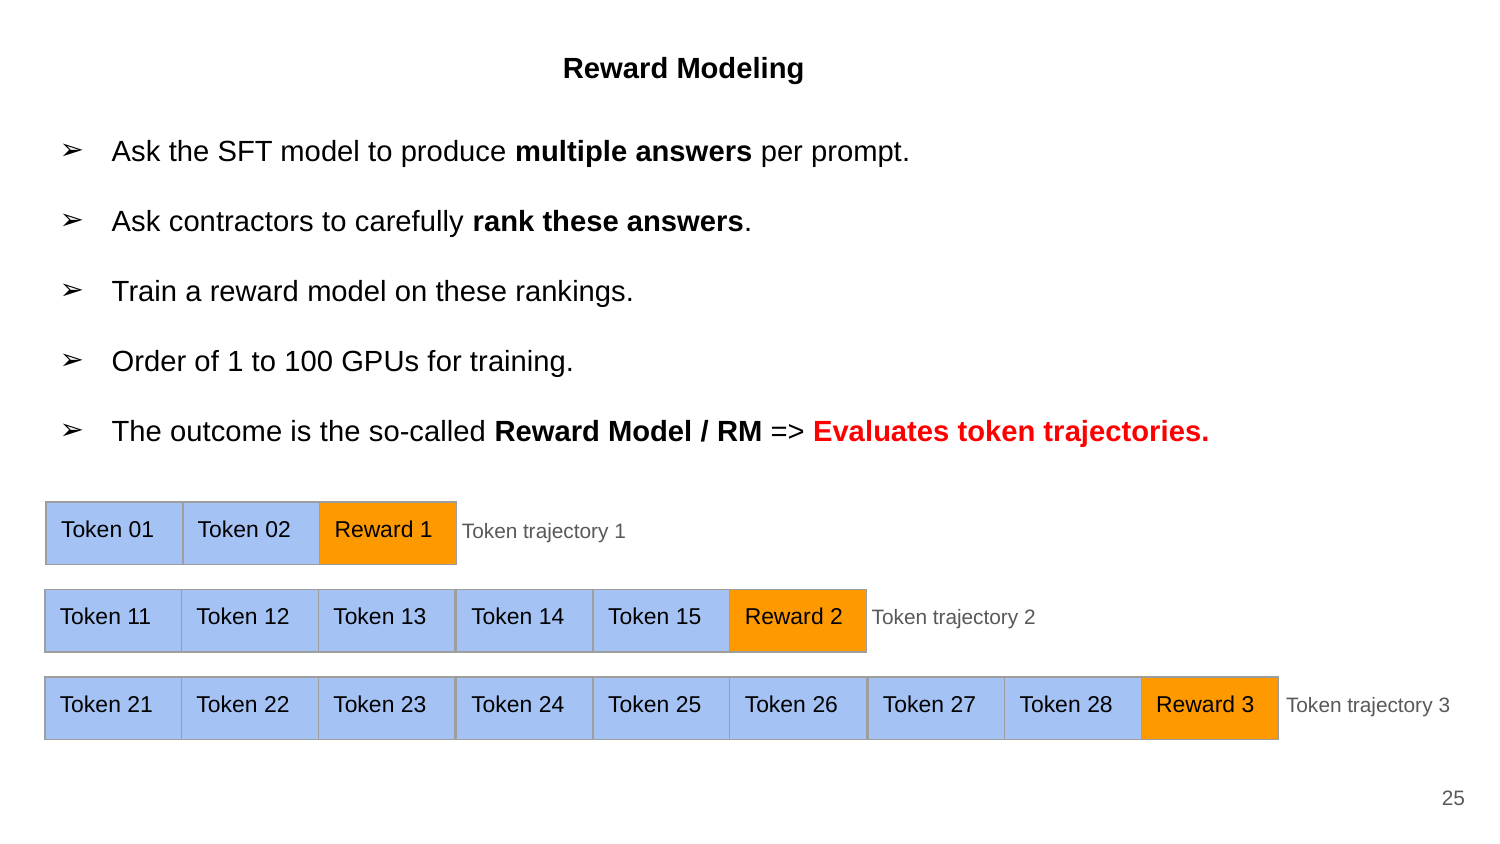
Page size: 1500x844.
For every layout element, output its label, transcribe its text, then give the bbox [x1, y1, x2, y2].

table_header Reward 1 [320, 503, 456, 564]
table_header Token 02 [184, 503, 319, 564]
table_header Token 22 [182, 678, 318, 739]
table_header Token 12 [182, 590, 318, 651]
slide_number <number> [1389, 764, 1480, 830]
table_header Reward 3 [1142, 678, 1277, 739]
table_header Token 24 [457, 678, 592, 739]
text_box Token trajectory 1 [446, 502, 888, 546]
table_header Token 15 [594, 590, 729, 651]
table_header Token 26 [730, 678, 866, 739]
table_header Token 27 [869, 678, 1004, 739]
table_header Token 11 [46, 590, 181, 651]
table_header Token 28 [1005, 678, 1141, 739]
table_header Token 13 [319, 590, 454, 651]
text_box Token trajectory 2 [856, 588, 1298, 632]
text_box Token trajectory 3 [1271, 676, 1500, 720]
table_header Token 25 [594, 678, 729, 739]
table_header Token 23 [319, 678, 454, 739]
table_header Reward 2 [730, 590, 866, 651]
text_box Ask the SFT model to produce multiple answers per prompt. Ask contractors to carefully rank these answers. Train a reward model on these rankings. Order of 1 to 100 GPUs for training. The outcome is the so-called Reward Model / RM => Evaluates token trajectories. [21, 117, 1271, 502]
text_box Reward Modeling [547, 34, 837, 105]
table_header Token 01 [47, 503, 182, 564]
table_header Token 21 [46, 678, 181, 739]
table_header Token 14 [457, 590, 592, 651]
